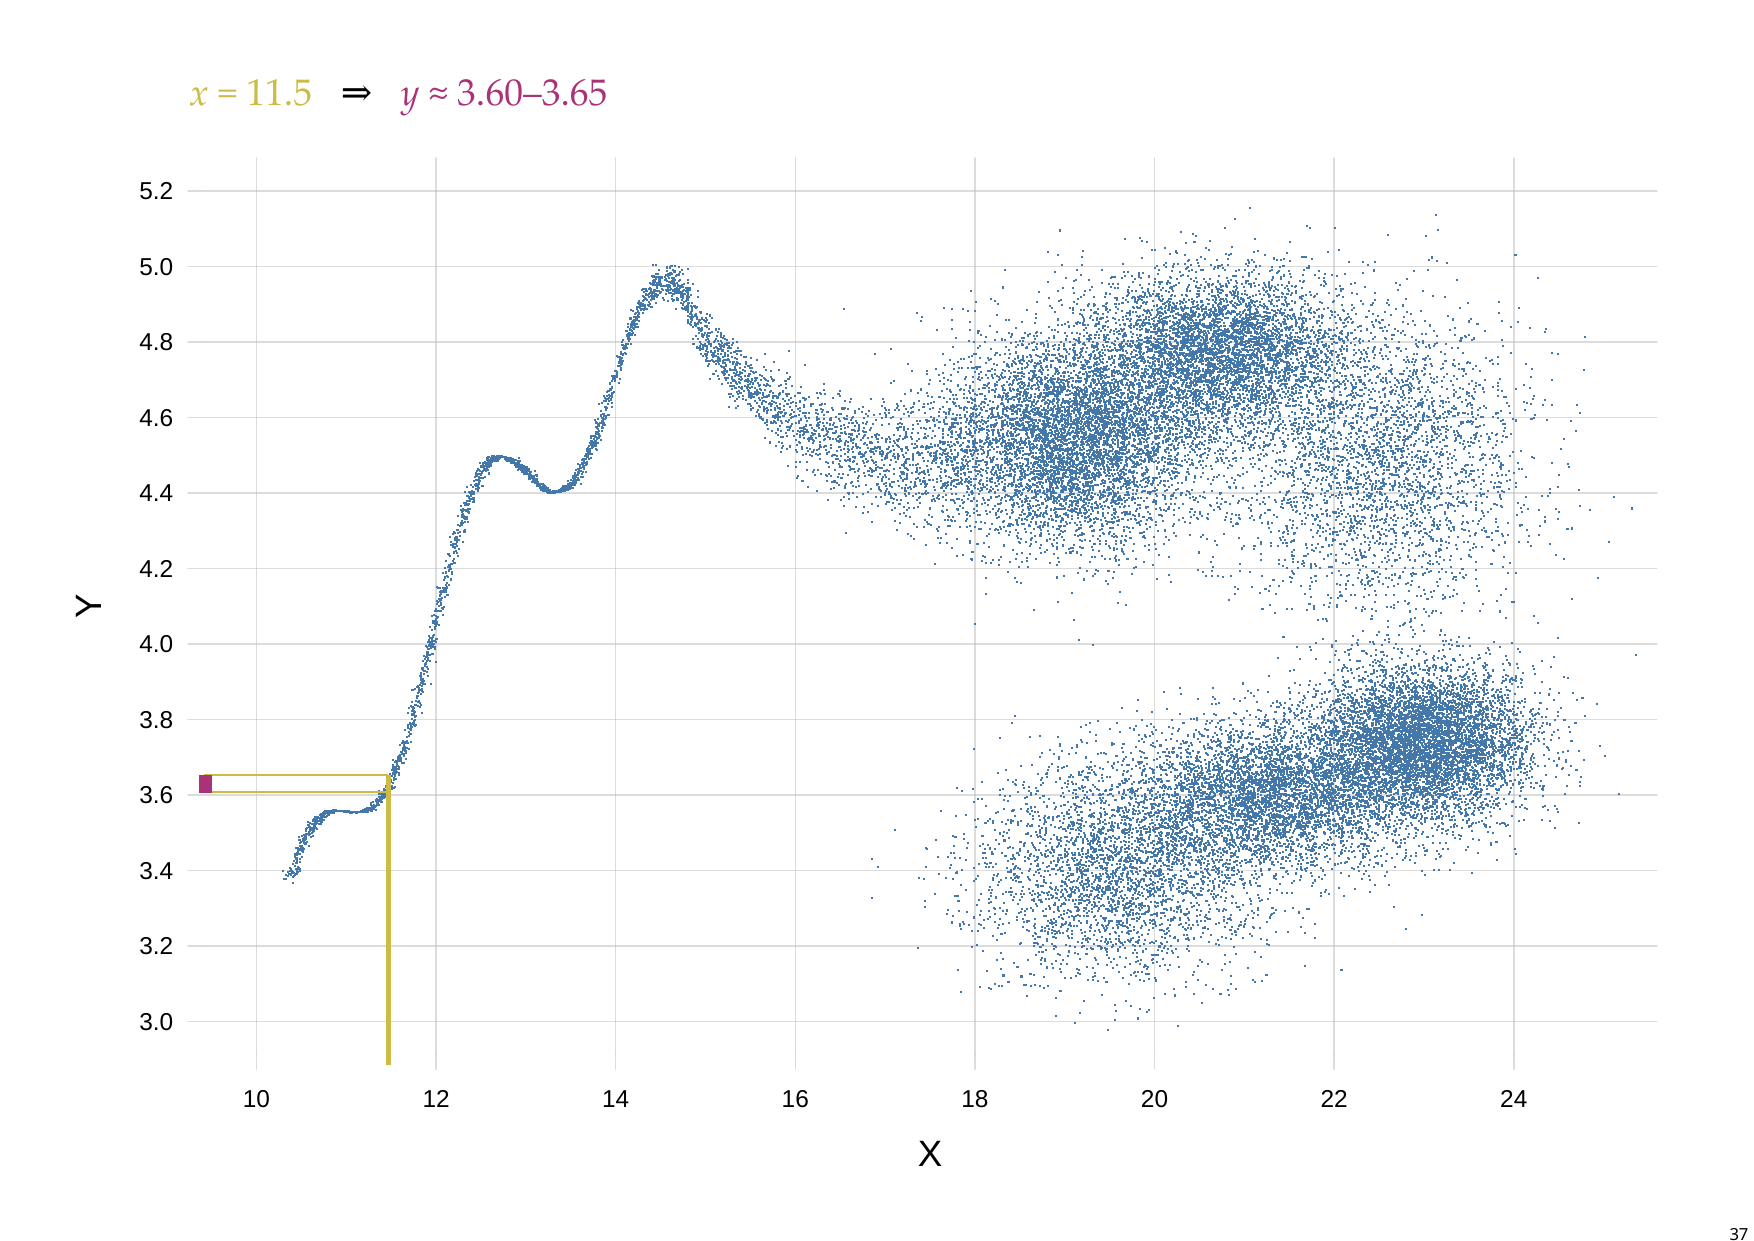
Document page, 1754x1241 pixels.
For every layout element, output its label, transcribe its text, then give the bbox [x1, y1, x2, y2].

picture [38, 4, 1751, 1216]
text_box x = 11.5 ⇒ y ≈ 3.60–3.65 [175, 70, 621, 140]
